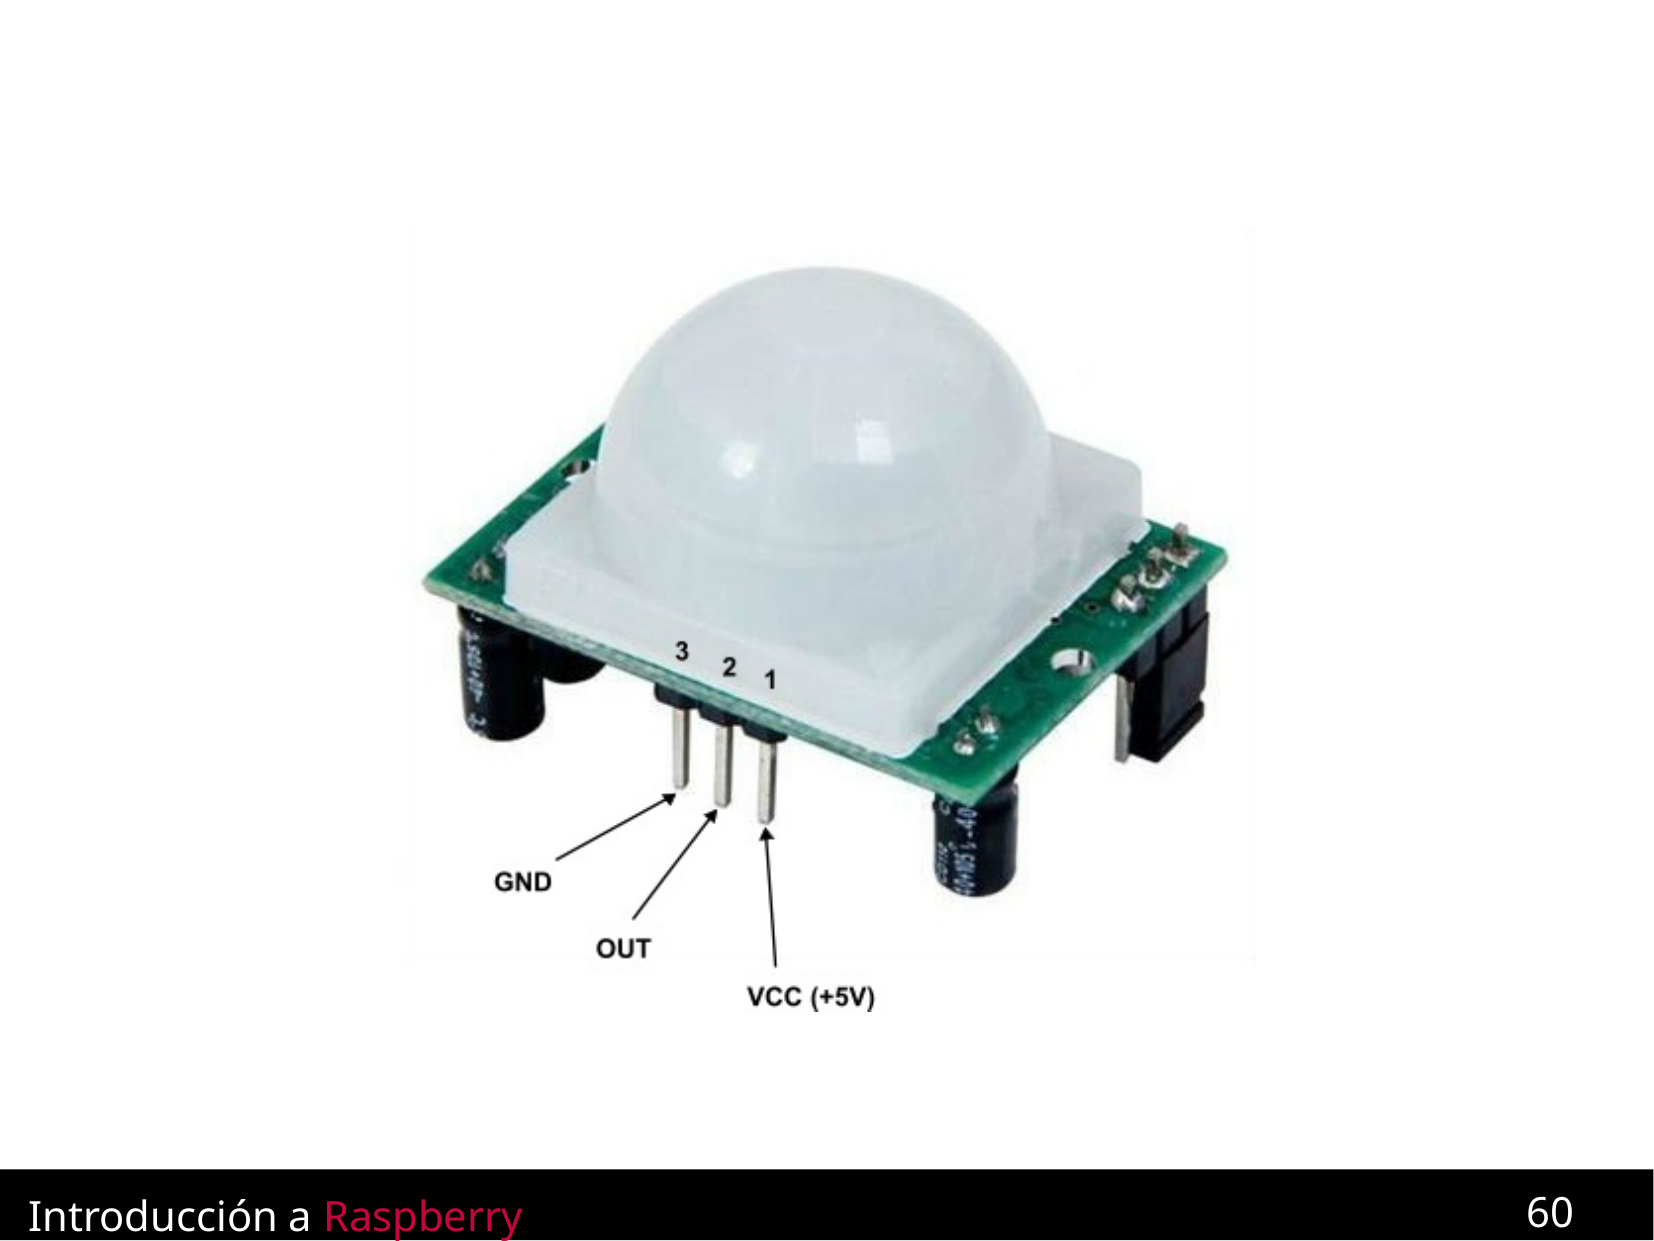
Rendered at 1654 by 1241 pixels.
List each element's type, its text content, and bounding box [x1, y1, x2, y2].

text_box Introducción a Raspberry Pi [13, 1179, 556, 1241]
text_box <number> [1521, 1175, 1654, 1241]
text_box [0, 1169, 1654, 1241]
picture [397, 228, 1256, 1012]
